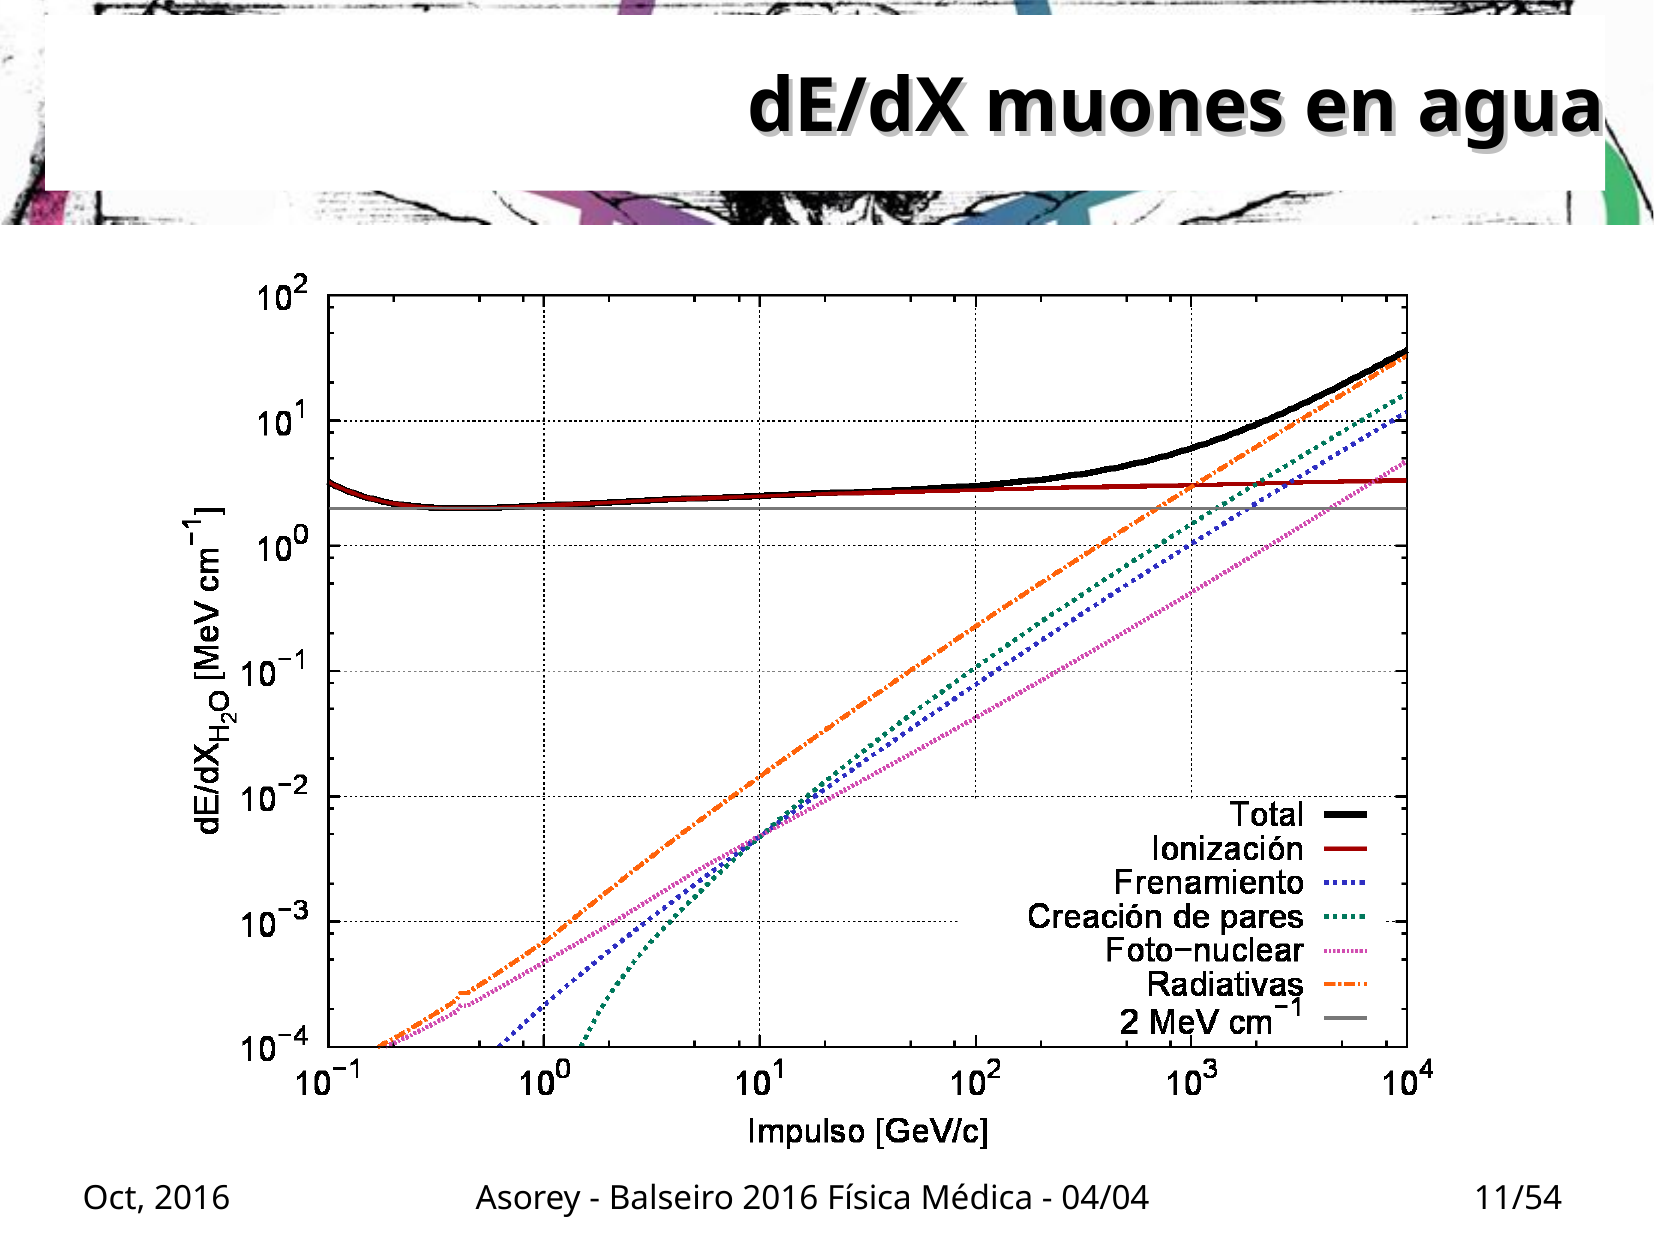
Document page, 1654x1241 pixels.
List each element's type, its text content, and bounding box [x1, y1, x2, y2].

picture [0, 0, 1654, 225]
picture [182, 254, 1468, 1156]
title dE/dX muones en agua [45, 15, 1606, 191]
